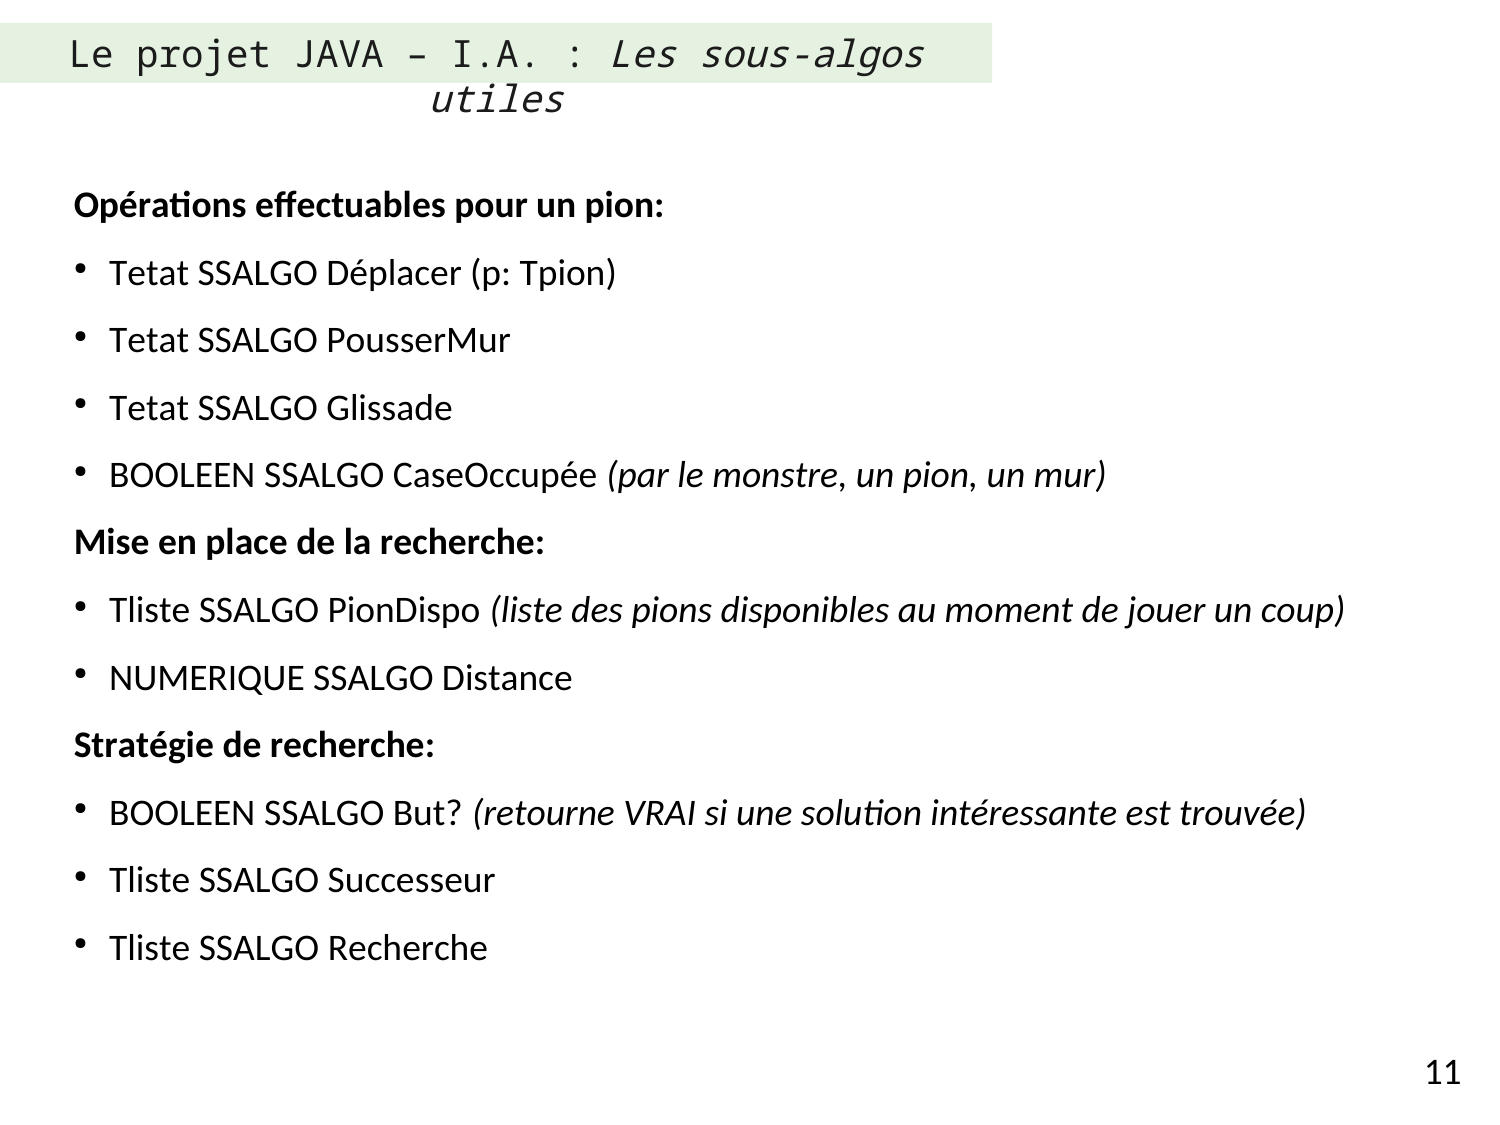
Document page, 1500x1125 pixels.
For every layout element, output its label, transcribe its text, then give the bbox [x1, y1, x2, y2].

text_box Opérations effectuables pour un pion: Tetat SSALGO Déplacer (p: Tpion) Tetat SSALGO PousserMur Tetat SSALGO Glissade BOOLEEN SSALGO CaseOccupée (par le monstre, un pion, un mur) Mise en place de la recherche: Tliste SSALGO PionDispo (liste des pions disponibles au moment de jouer un coup) NUMERIQUE SSALGO Distance Stratégie de recherche: BOOLEEN SSALGO But? (retourne VRAI si une solution intéressante est trouvée) Tliste SSALGO Successeur Tliste SSALGO Recherche [59, 78, 1430, 1047]
text_box <numéro> [1287, 1039, 1477, 1100]
text_box Le projet JAVA – I.A. : Les sous-algos utiles [0, 22, 993, 83]
